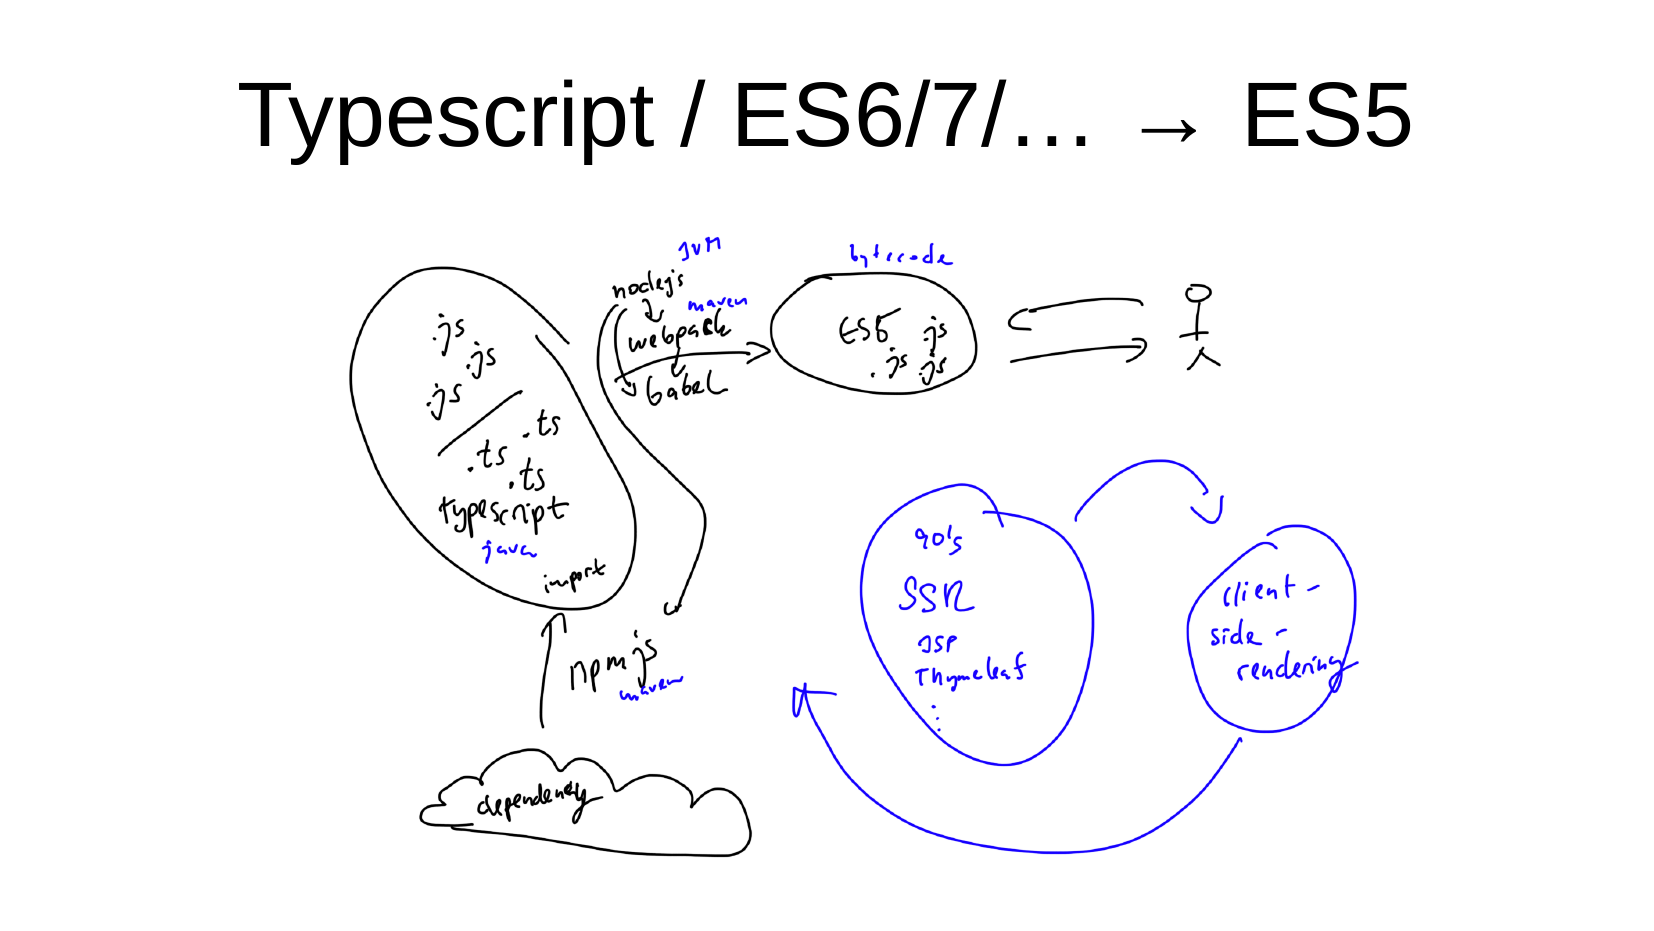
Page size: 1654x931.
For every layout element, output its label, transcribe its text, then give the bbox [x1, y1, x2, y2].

title Typescript / ES6/7/… → ES5 [82, 37, 1571, 193]
picture [264, 203, 1426, 901]
